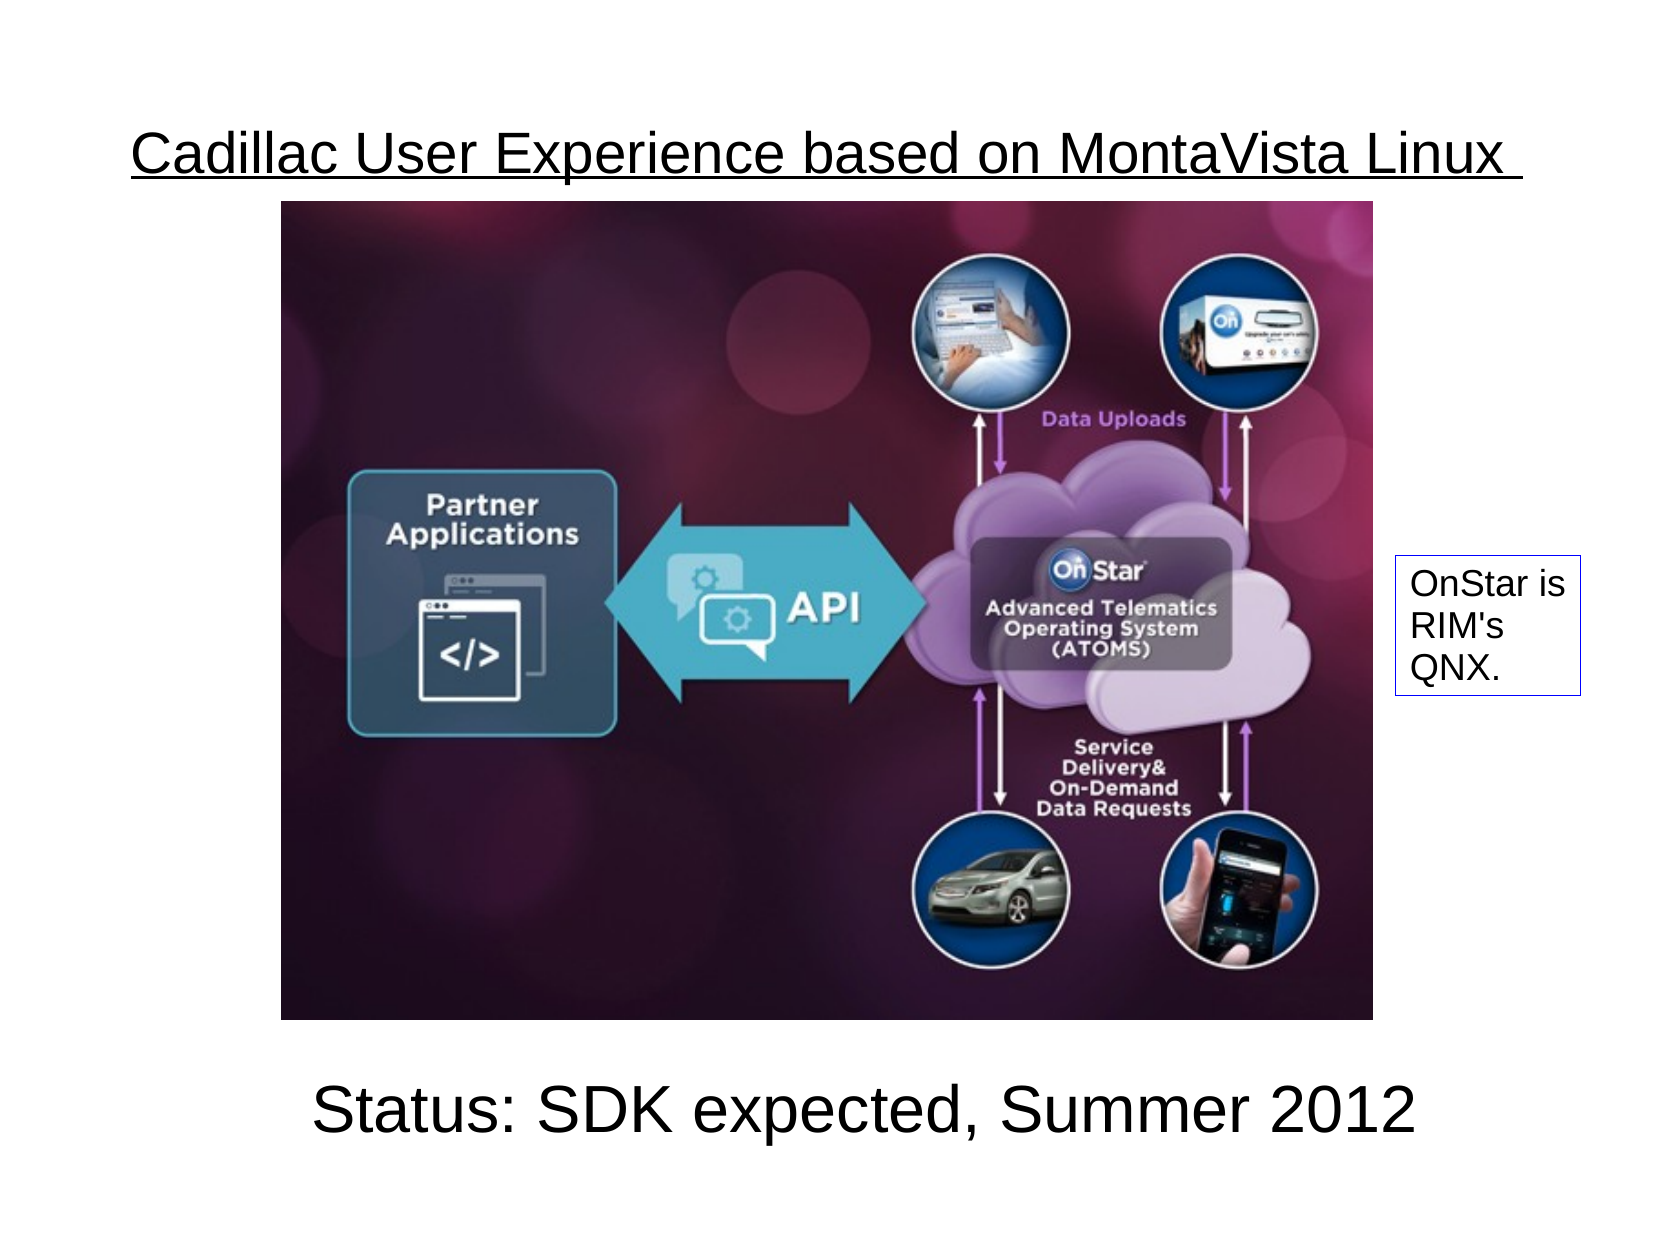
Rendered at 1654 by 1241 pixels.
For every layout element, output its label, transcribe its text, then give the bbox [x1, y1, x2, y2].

title Cadillac User Experience based on MontaVista Linux [82, 49, 1571, 257]
text_box OnStar is RIM's QNX. [1395, 555, 1581, 696]
text_box Status: SDK expected, Summer 2012 [277, 1065, 1437, 1155]
picture [281, 201, 1373, 1021]
